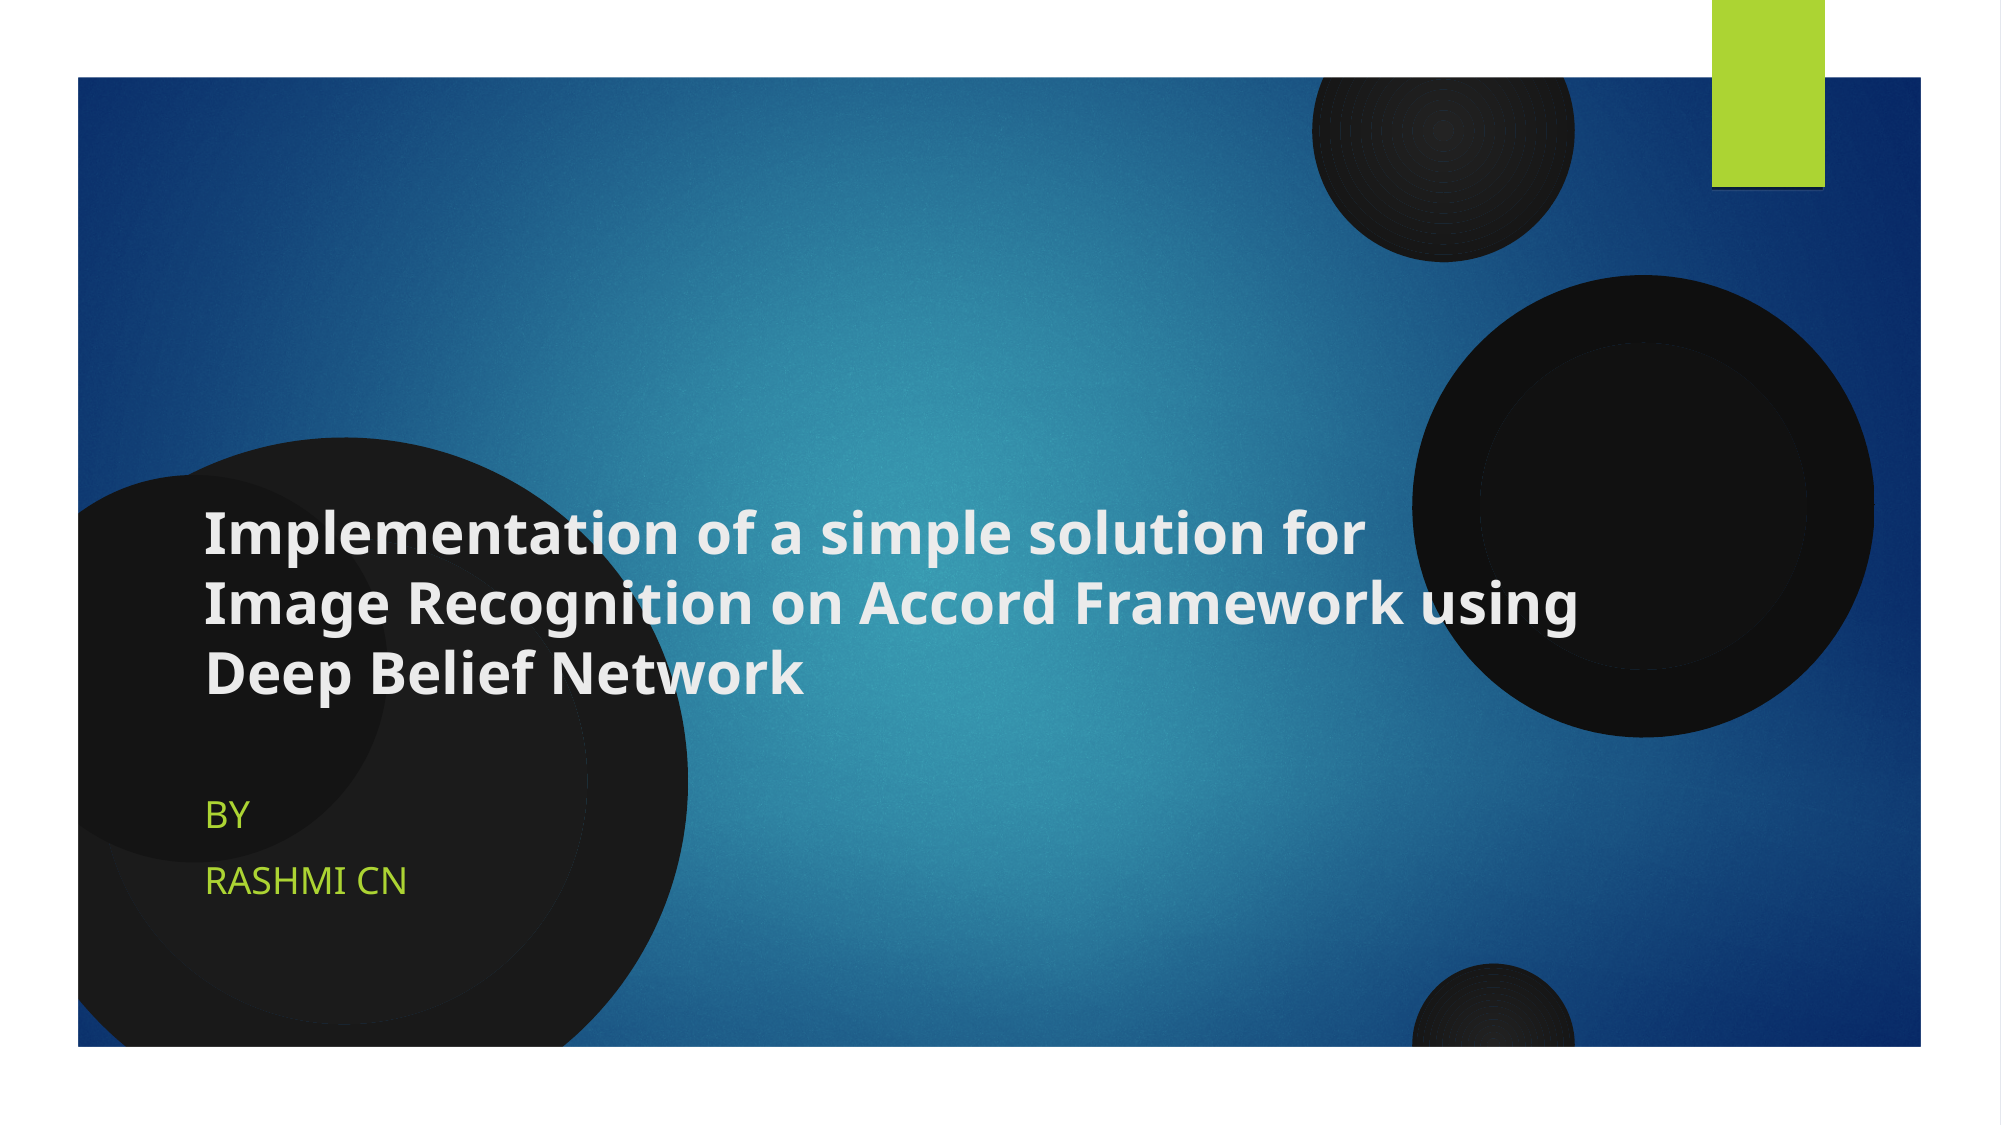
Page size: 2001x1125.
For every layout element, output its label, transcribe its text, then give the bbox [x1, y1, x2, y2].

subtitle By Rashmi CN [189, 783, 1638, 926]
title Implementation of a simple solution for Image Recognition on Accord Framework using Deep Belief Network [189, 344, 1638, 783]
